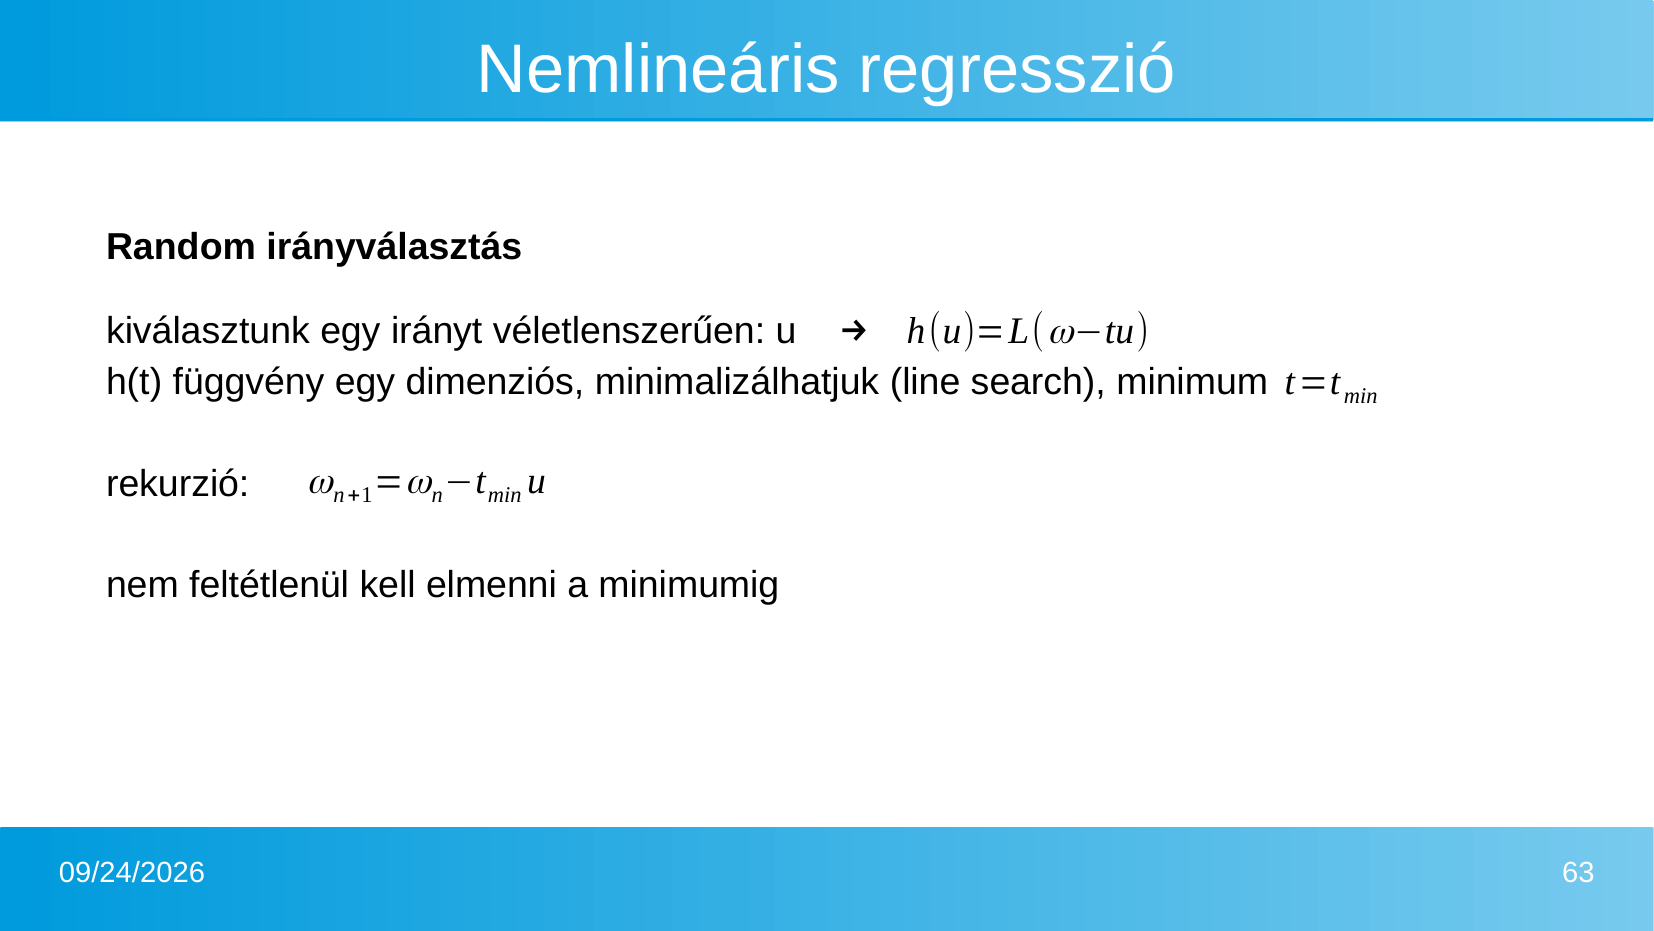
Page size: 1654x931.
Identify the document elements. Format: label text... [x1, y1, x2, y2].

chart [306, 460, 546, 508]
chart [1284, 361, 1378, 409]
text_box Random irányválasztás kiválasztunk egy irányt véletlenszerűen: u h(t) függvény egy dimenziós, minimalizálhatjuk (line search), minimum rekurzió: nem feltétlenül kell elmenni a minimumig [91, 217, 1596, 638]
chart [839, 308, 1150, 354]
title Nemlineáris regresszió [59, 29, 1595, 108]
